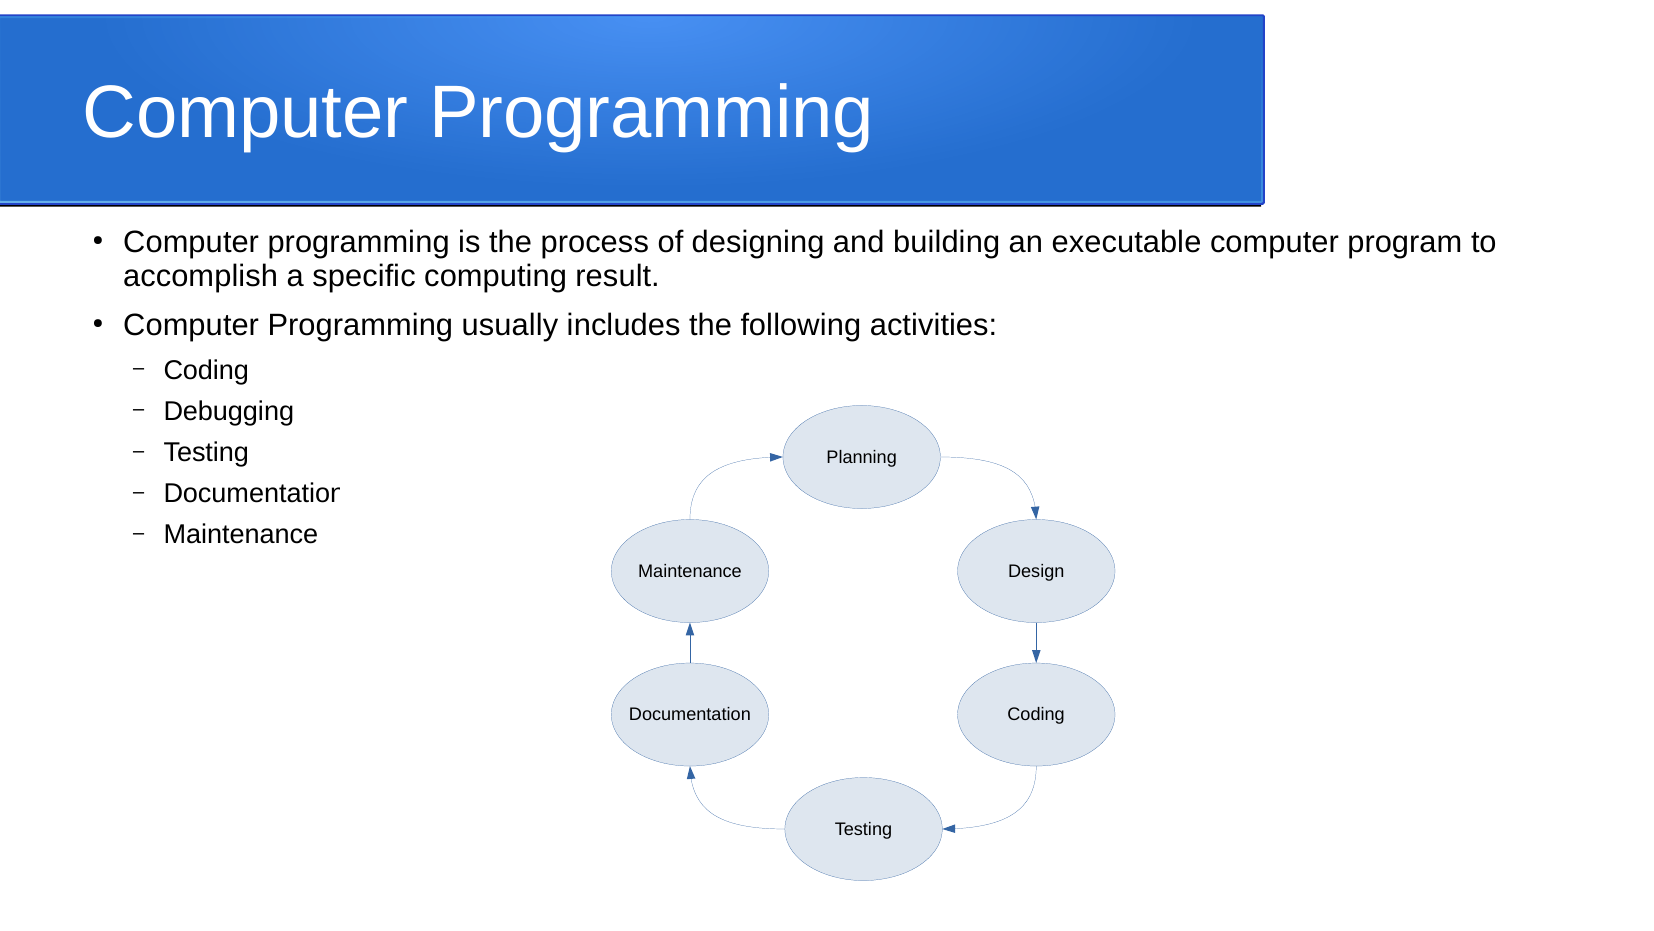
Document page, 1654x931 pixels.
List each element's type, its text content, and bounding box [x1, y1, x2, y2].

list Computer programming is the process of designing and building an executable computer program to accomplish a specific computing result. Computer Programming usually includes the following activities: Coding Debugging Testing Documentation Maintenance [82, 224, 1571, 556]
chart [340, 366, 1400, 931]
title Computer Programming [82, 35, 1235, 189]
